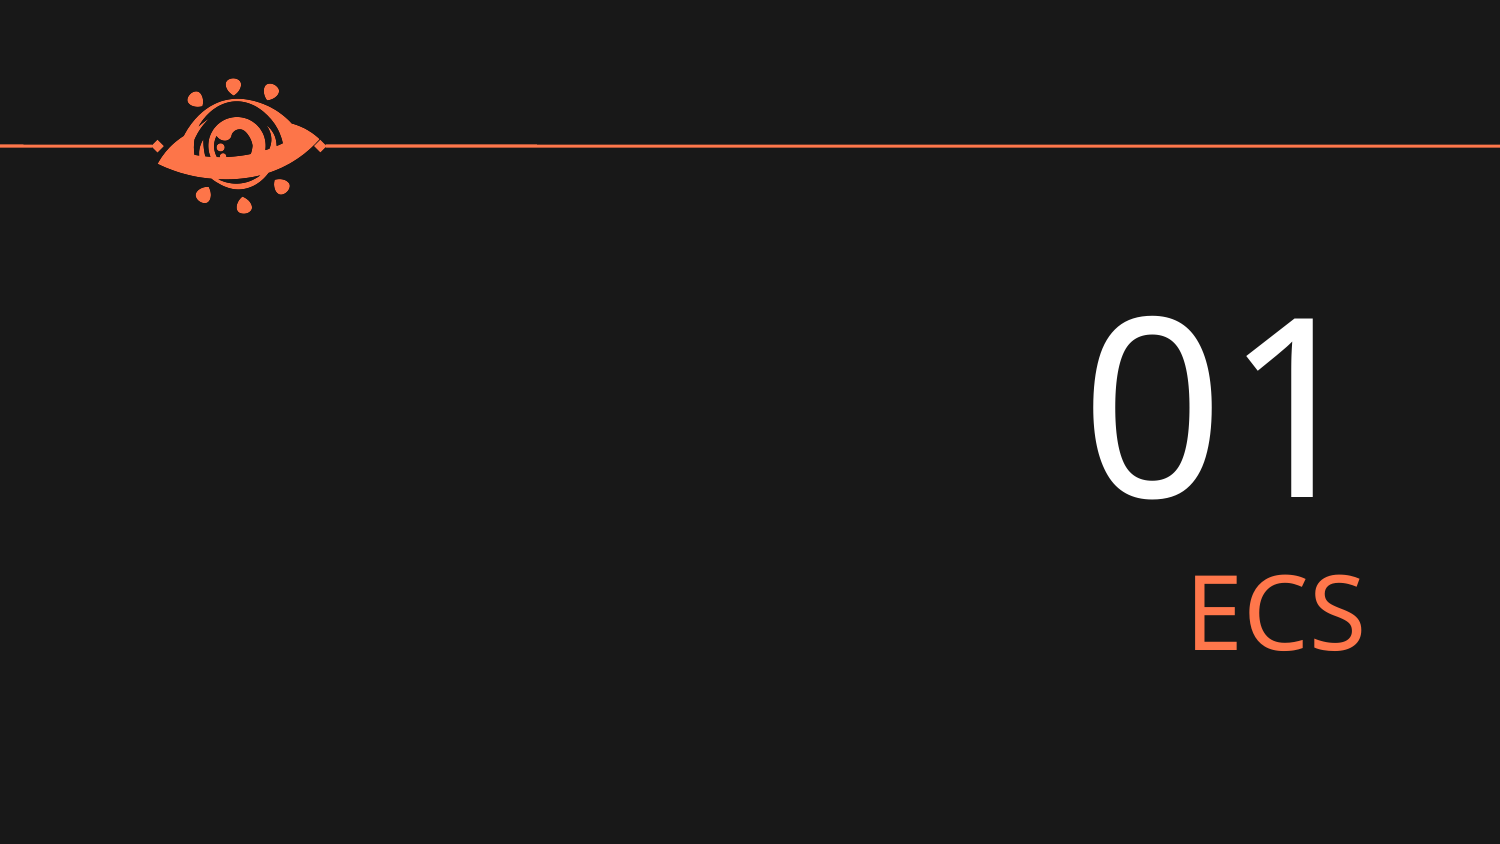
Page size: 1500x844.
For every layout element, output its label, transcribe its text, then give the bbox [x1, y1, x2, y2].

title 01 [620, 283, 1382, 513]
picture [157, 78, 320, 214]
title ECS [565, 539, 1382, 678]
